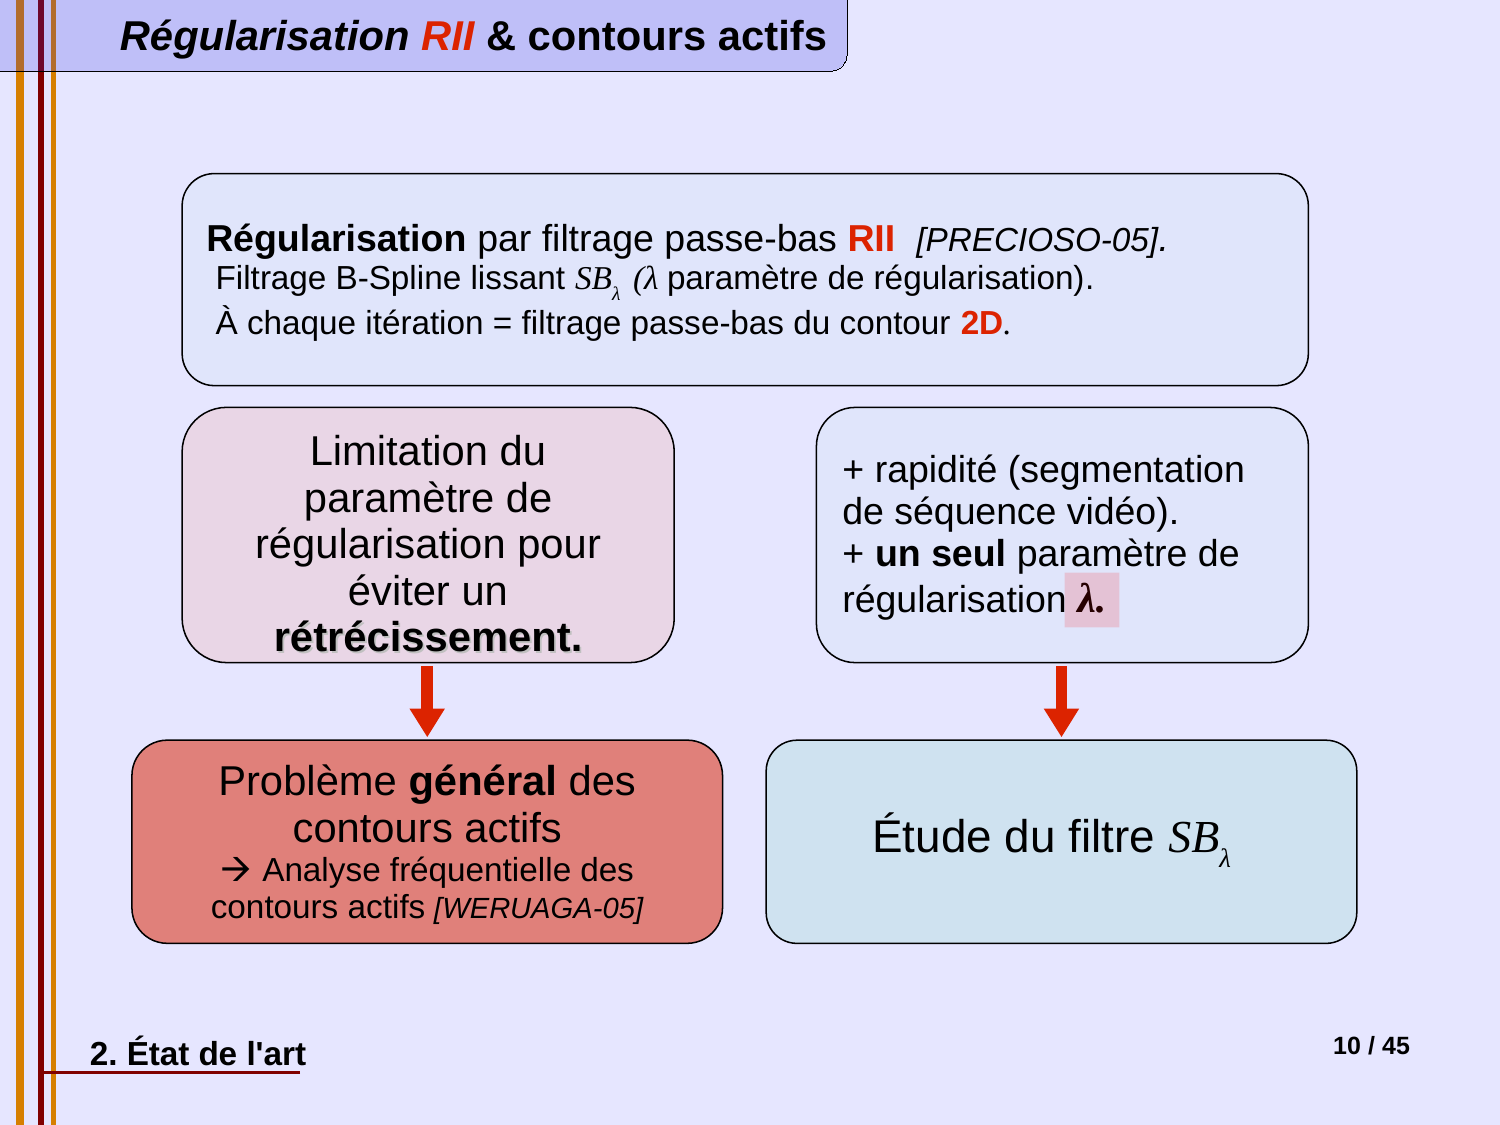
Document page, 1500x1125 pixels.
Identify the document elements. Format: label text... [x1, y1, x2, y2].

text_box + rapidité (segmentation de séquence vidéo). + un seul paramètre de régularisation λ. [816, 407, 1309, 663]
text_box Régularisation RII & contours actifs [0, 0, 848, 72]
title 2. État de l'art [75, 1027, 597, 1080]
text_box Limitation du paramètre de régularisation pour éviter un rétrécissement. [182, 407, 675, 663]
text_box Problème général des contours actifs  Analyse fréquentielle des contours actifs [WERUAGA-05] [131, 740, 723, 944]
text_box Régularisation par filtrage passe-bas RII [PRECIOSO-05]. Filtrage B-Spline lissant SBλ (λ paramètre de régularisation). À chaque itération = filtrage passe-bas du contour 2D. [182, 173, 1309, 386]
text_box Étude du filtre SBλ [766, 740, 1357, 944]
text_box [1064, 572, 1120, 628]
